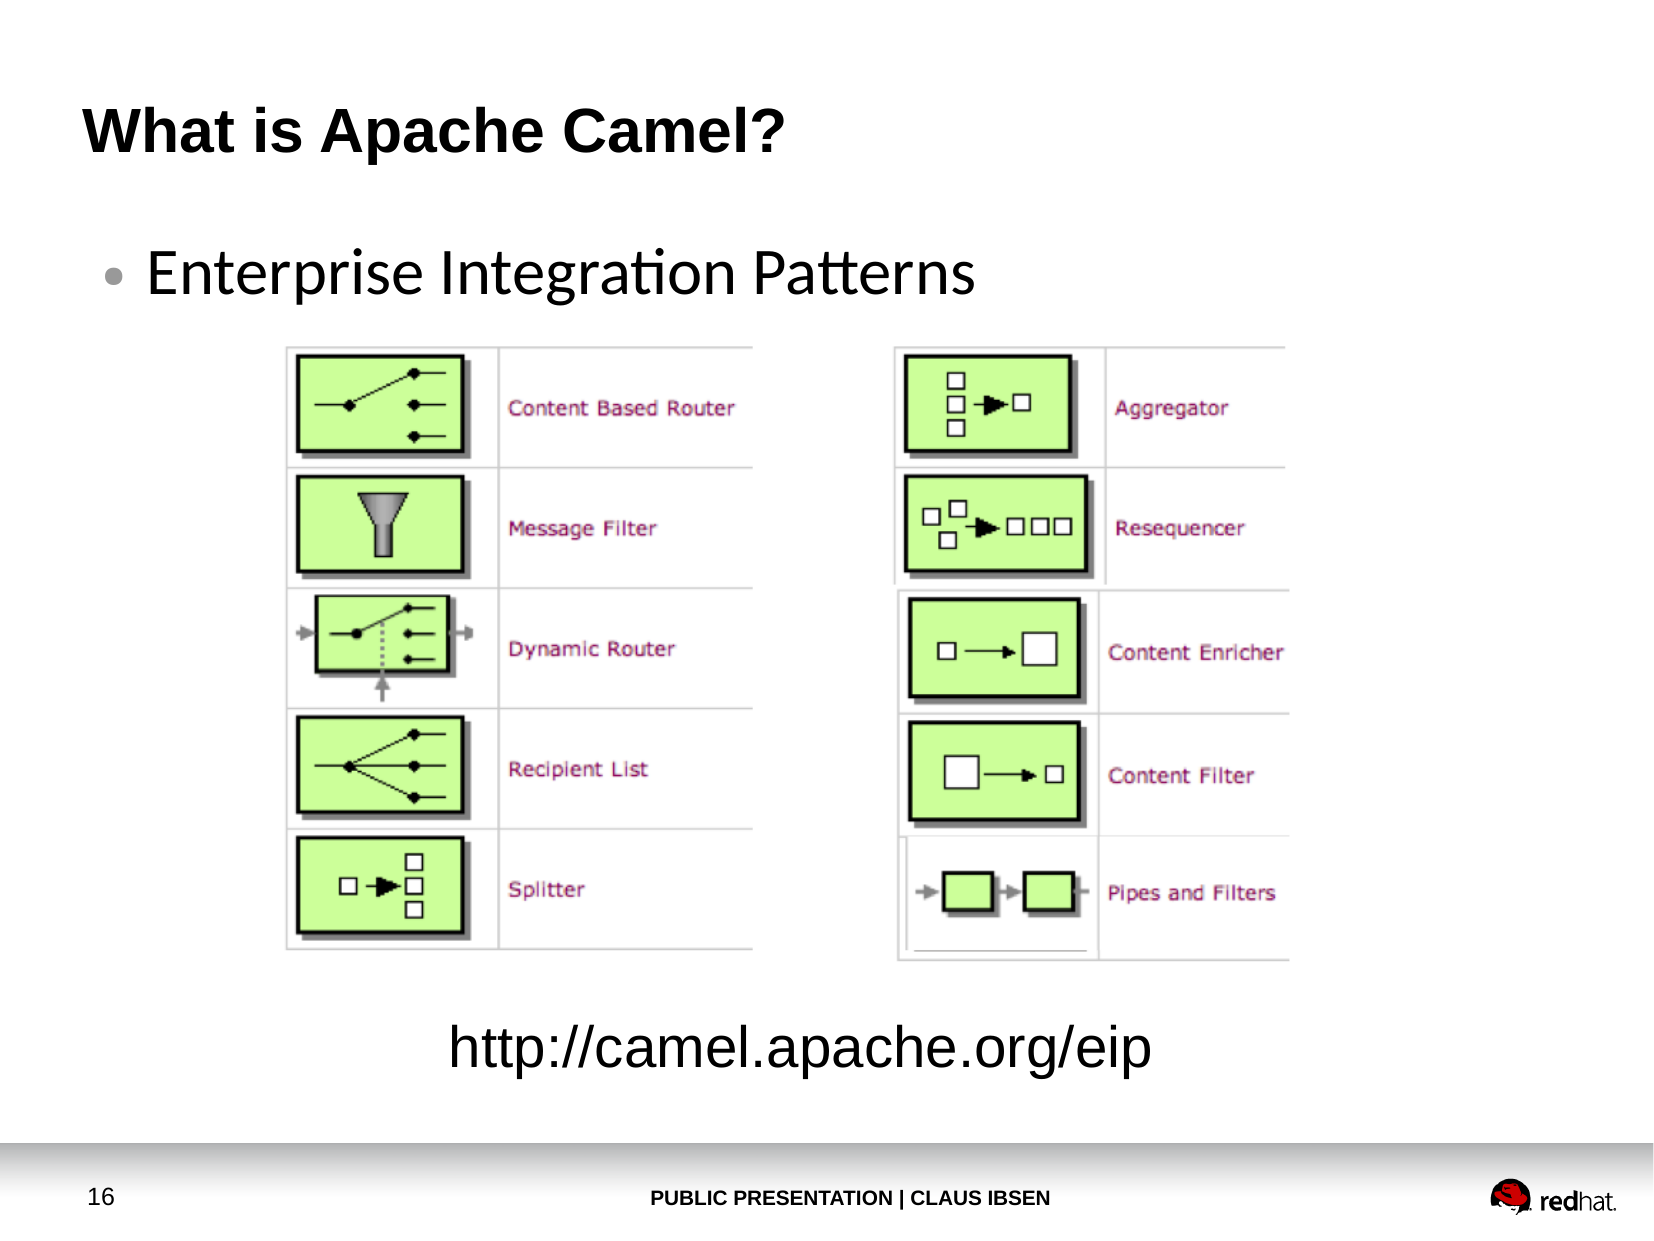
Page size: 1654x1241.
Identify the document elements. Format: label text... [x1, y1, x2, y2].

picture [0, 1143, 1654, 1241]
list Enterprise Integration Patterns [86, 244, 1576, 1039]
picture [262, 337, 1351, 976]
title What is Apache Camel? [82, 37, 1571, 226]
text_box http://camel.apache.org/eip [434, 1007, 1201, 1088]
